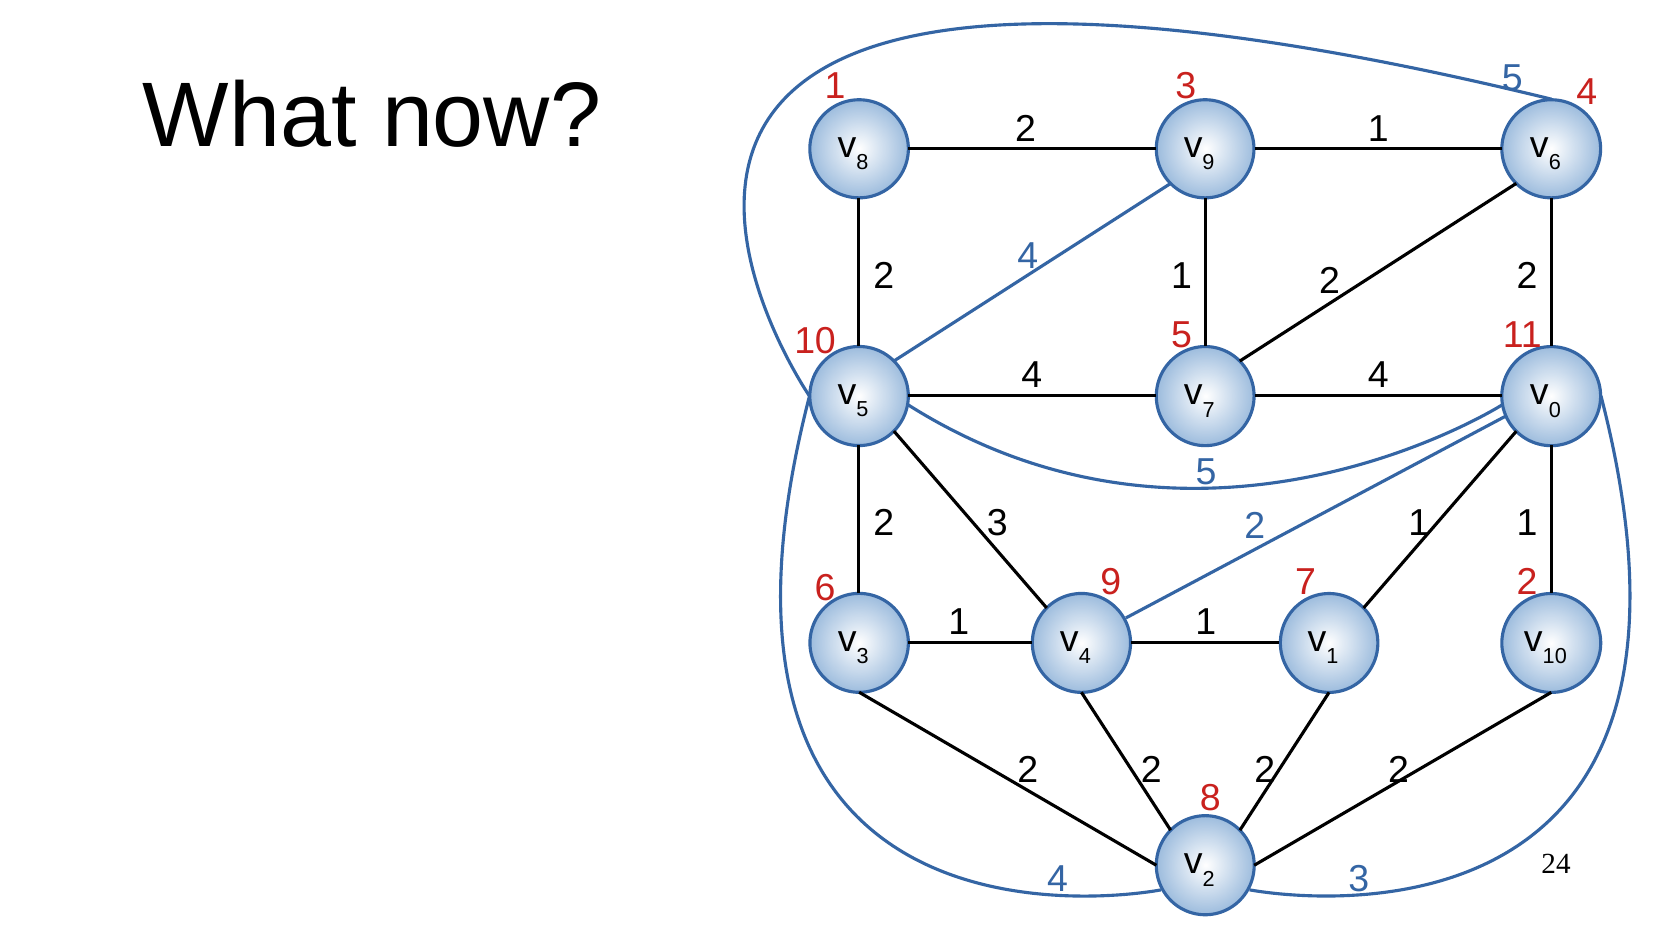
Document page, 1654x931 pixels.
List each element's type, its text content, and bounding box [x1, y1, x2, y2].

text_box 2 [1000, 99, 1051, 162]
text_box 2 [1304, 251, 1354, 314]
text_box v6 [1501, 99, 1601, 198]
text_box 4 [1006, 346, 1058, 409]
text_box 1 [1393, 494, 1443, 557]
text_box v8 [809, 99, 909, 198]
text_box v10 [1501, 593, 1601, 693]
text_box 2 [1002, 740, 1052, 803]
title What now? [82, 37, 662, 193]
text_box 1 [1353, 99, 1404, 161]
text_box 2 [1501, 552, 1552, 615]
text_box v3 [809, 593, 909, 693]
text_box 3 [972, 494, 1023, 557]
text_box v7 [1156, 346, 1255, 443]
text_box 4 [1002, 226, 1052, 289]
text_box 2 [1126, 740, 1175, 803]
text_box v2 [1156, 820, 1255, 915]
text_box 1 [809, 57, 859, 120]
text_box 2 [1501, 247, 1552, 306]
text_box v0 [1501, 347, 1601, 446]
text_box 3 [1160, 57, 1210, 120]
text_box v5 [809, 346, 909, 446]
text_box 10 [779, 312, 865, 369]
text_box v9 [1156, 100, 1254, 198]
text_box 9 [1085, 552, 1137, 615]
text_box 2 [858, 247, 909, 310]
text_box 1 [1501, 494, 1552, 552]
text_box 2 [1229, 497, 1281, 559]
text_box 2 [1373, 740, 1423, 803]
text_box 6 [799, 558, 849, 621]
text_box 5 [1487, 49, 1538, 112]
text_box 4 [1561, 63, 1611, 126]
text_box 2 [1239, 740, 1290, 803]
text_box 5 [1156, 306, 1206, 368]
text_box 1 [933, 593, 983, 656]
text_box 1 [1156, 247, 1206, 306]
text_box v4 [1032, 593, 1131, 693]
text_box 2 [858, 494, 909, 557]
text_box 7 [1280, 552, 1329, 615]
text_box 1 [1180, 593, 1230, 656]
text_box 4 [1032, 849, 1082, 912]
text_box 3 [1333, 849, 1384, 912]
text_box 8 [1185, 769, 1237, 832]
text_box v1 [1280, 593, 1378, 693]
text_box 11 [1488, 306, 1562, 363]
text_box 5 [1180, 443, 1230, 505]
text_box 4 [1353, 346, 1404, 409]
